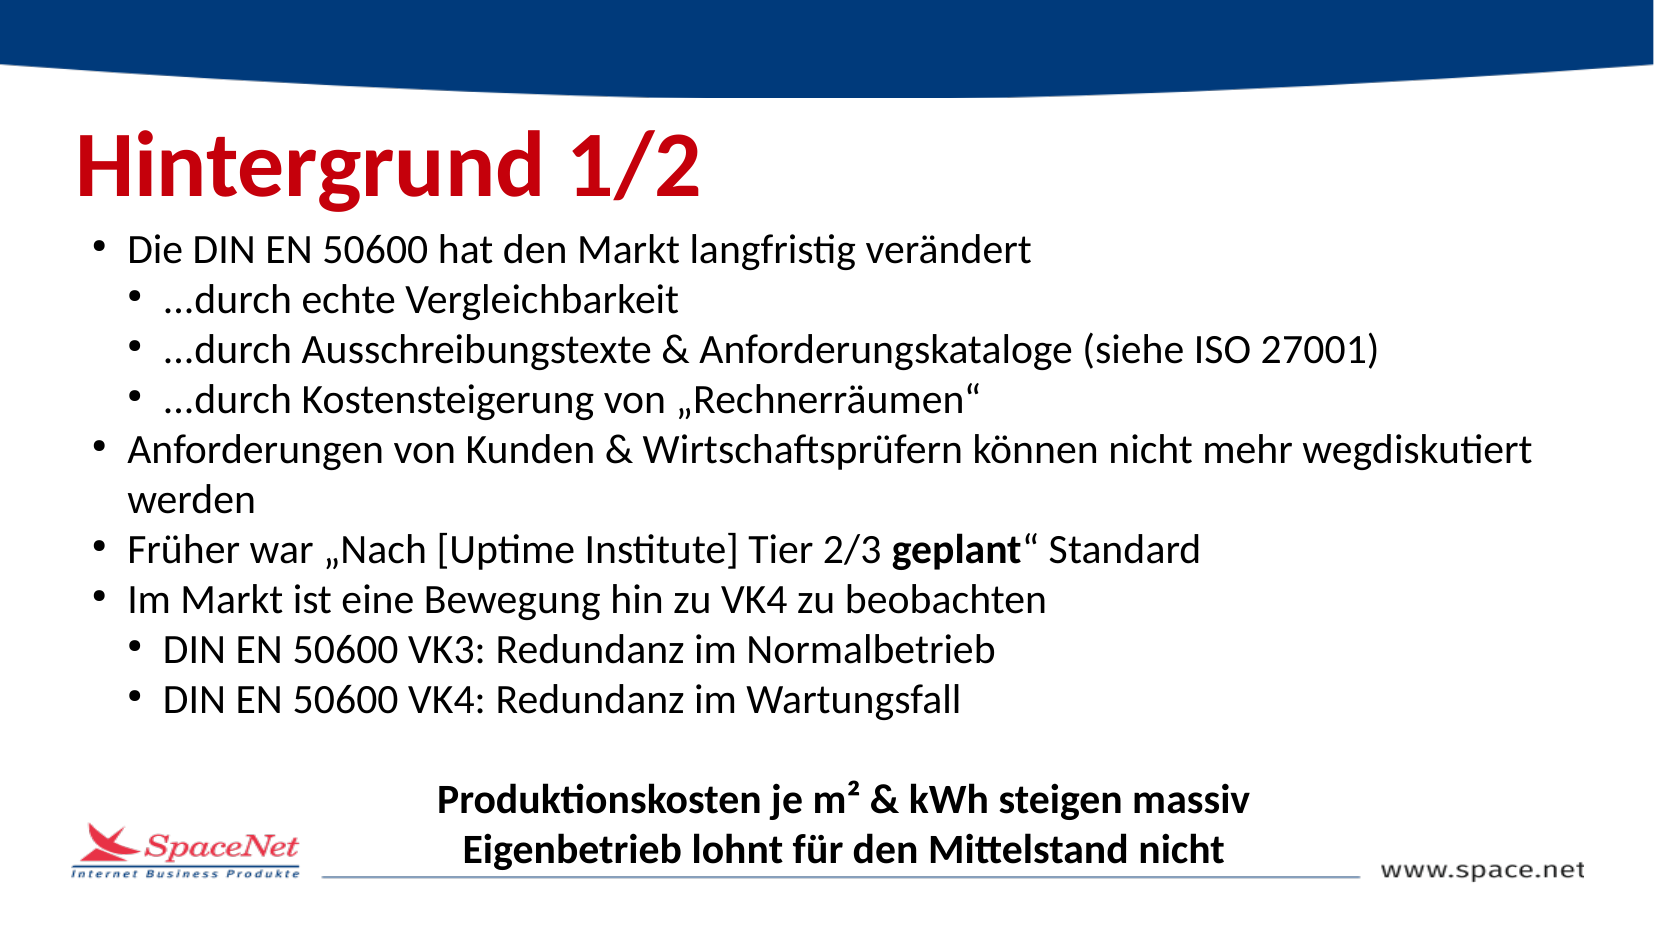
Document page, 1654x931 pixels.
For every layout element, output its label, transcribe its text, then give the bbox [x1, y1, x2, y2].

text_box Die DIN EN 50600 hat den Markt langfristig verändert ...durch echte Vergleichbarkeit ...durch Ausschreibungstexte & Anforderungskataloge (siehe ISO 27001) ...durch Kostensteigerung von „Rechnerräumen“ Anforderungen von Kunden & Wirtschaftsprüfern können nicht mehr wegdiskutiert werden Früher war „Nach [Uptime Institute] Tier 2/3 geplant“ Standard Im Markt ist eine Bewegung hin zu VK4 zu beobachten DIN EN 50600 VK3: Redundanz im Normalbetrieb DIN EN 50600 VK4: Redundanz im Wartungsfall Produktionskosten je m² & kWh steigen massiv Eigenbetrieb lohnt für den Mittelstand nicht [77, 214, 1576, 880]
text_box Hintergrund 1/2 [60, 95, 944, 223]
